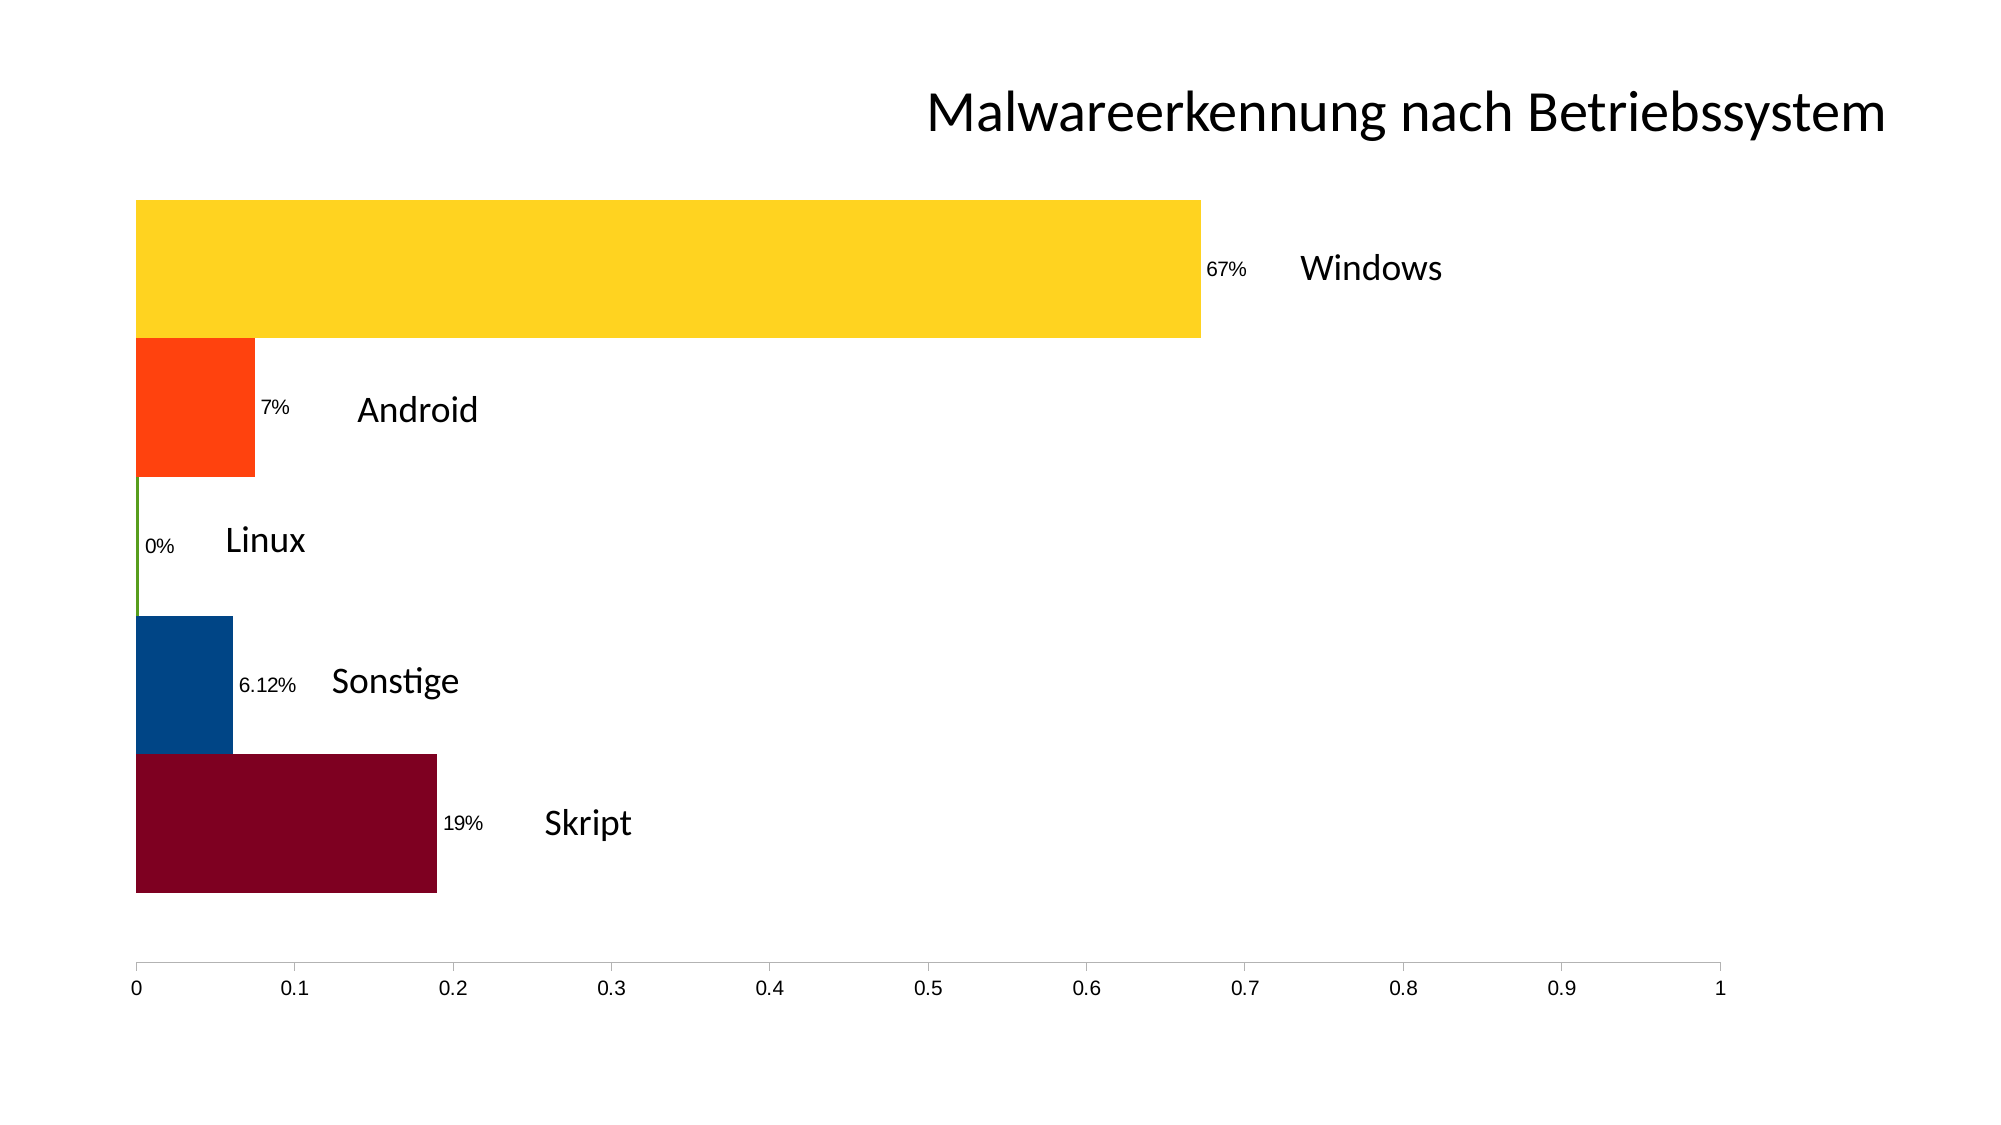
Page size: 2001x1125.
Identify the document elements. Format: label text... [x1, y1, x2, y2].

text_box Linux [210, 507, 485, 568]
text_box Malwareerkennung nach Betriebssystem [912, 65, 1973, 151]
chart [64, 42, 1942, 1047]
text_box Sonstige [317, 648, 591, 709]
text_box Android [342, 377, 616, 437]
